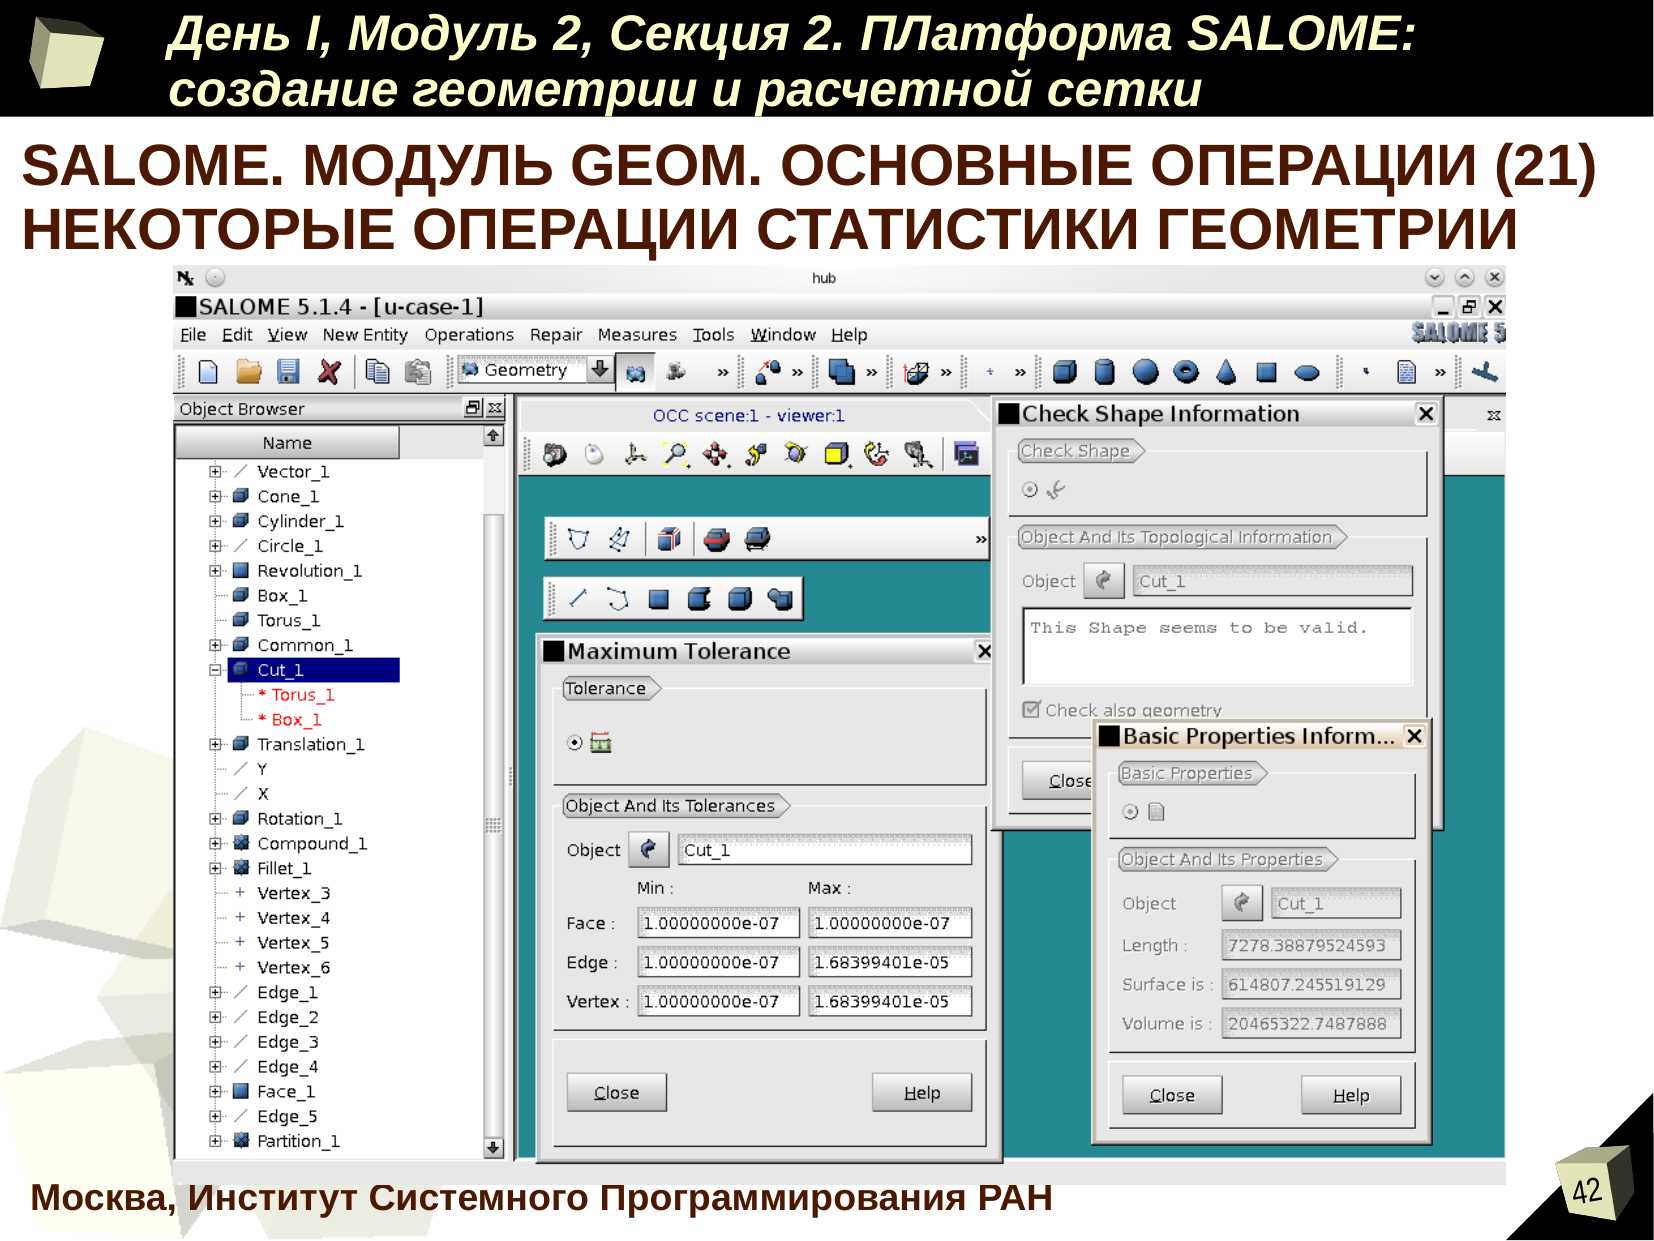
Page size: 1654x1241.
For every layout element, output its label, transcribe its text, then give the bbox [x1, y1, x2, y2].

text_box SALOME. МОДУЛЬ GEOM. ОСНОВНЫЕ ОПЕРАЦИИ (21) НЕКОТОРЫЕ ОПЕРАЦИИ СТАТИСТИКИ ГЕОМЕТРИИ [6, 124, 1654, 270]
picture [0, 265, 1506, 1241]
picture [464, 1193, 472, 1198]
